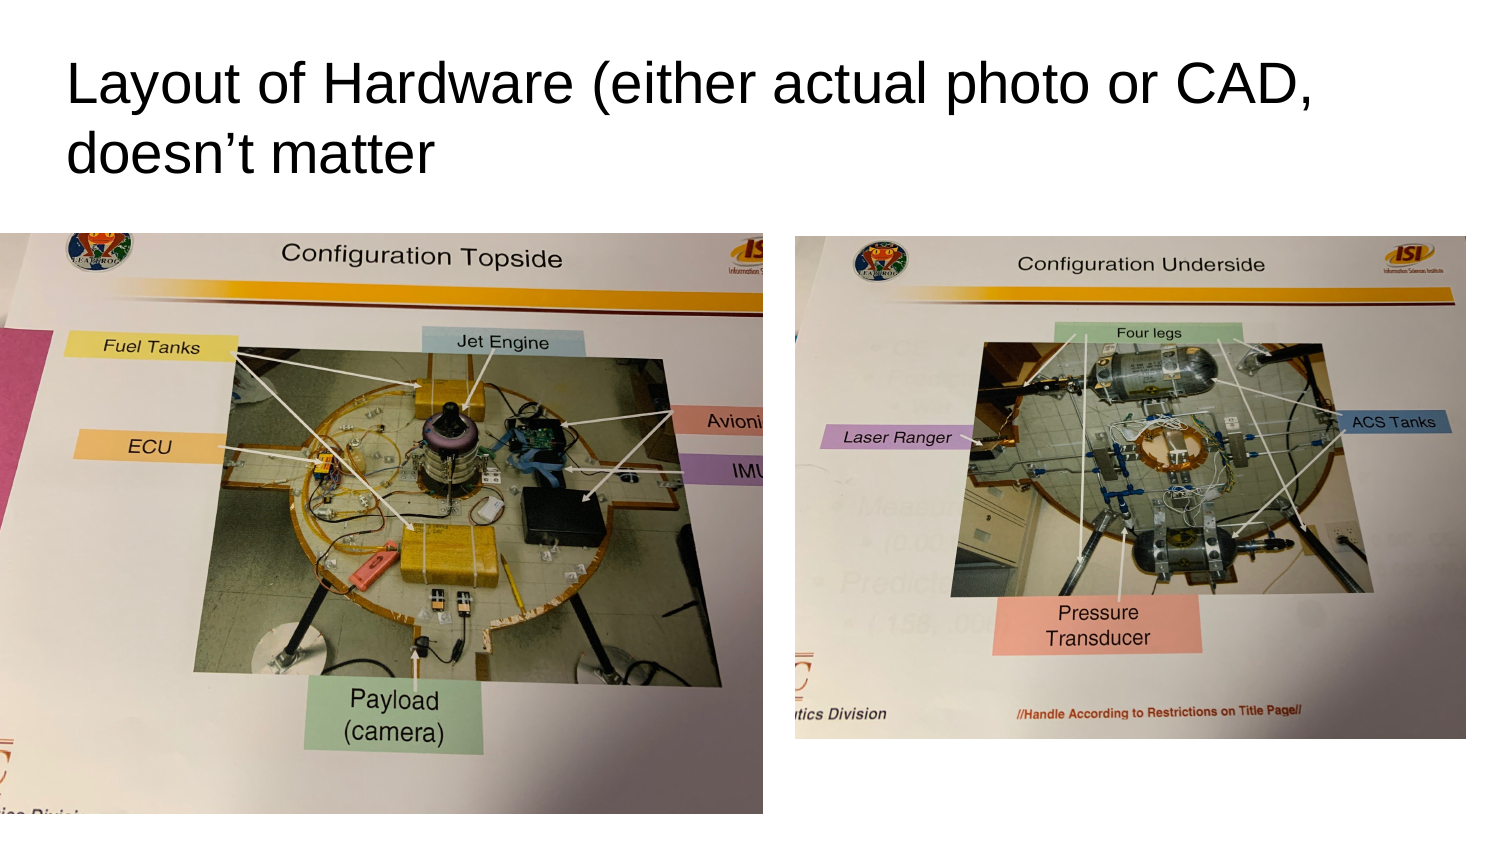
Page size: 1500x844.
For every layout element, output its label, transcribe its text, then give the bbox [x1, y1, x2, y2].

title Layout of Hardware (either actual photo or CAD, doesn’t matter [51, 29, 1449, 124]
picture [795, 236, 1466, 739]
picture [0, 233, 763, 814]
